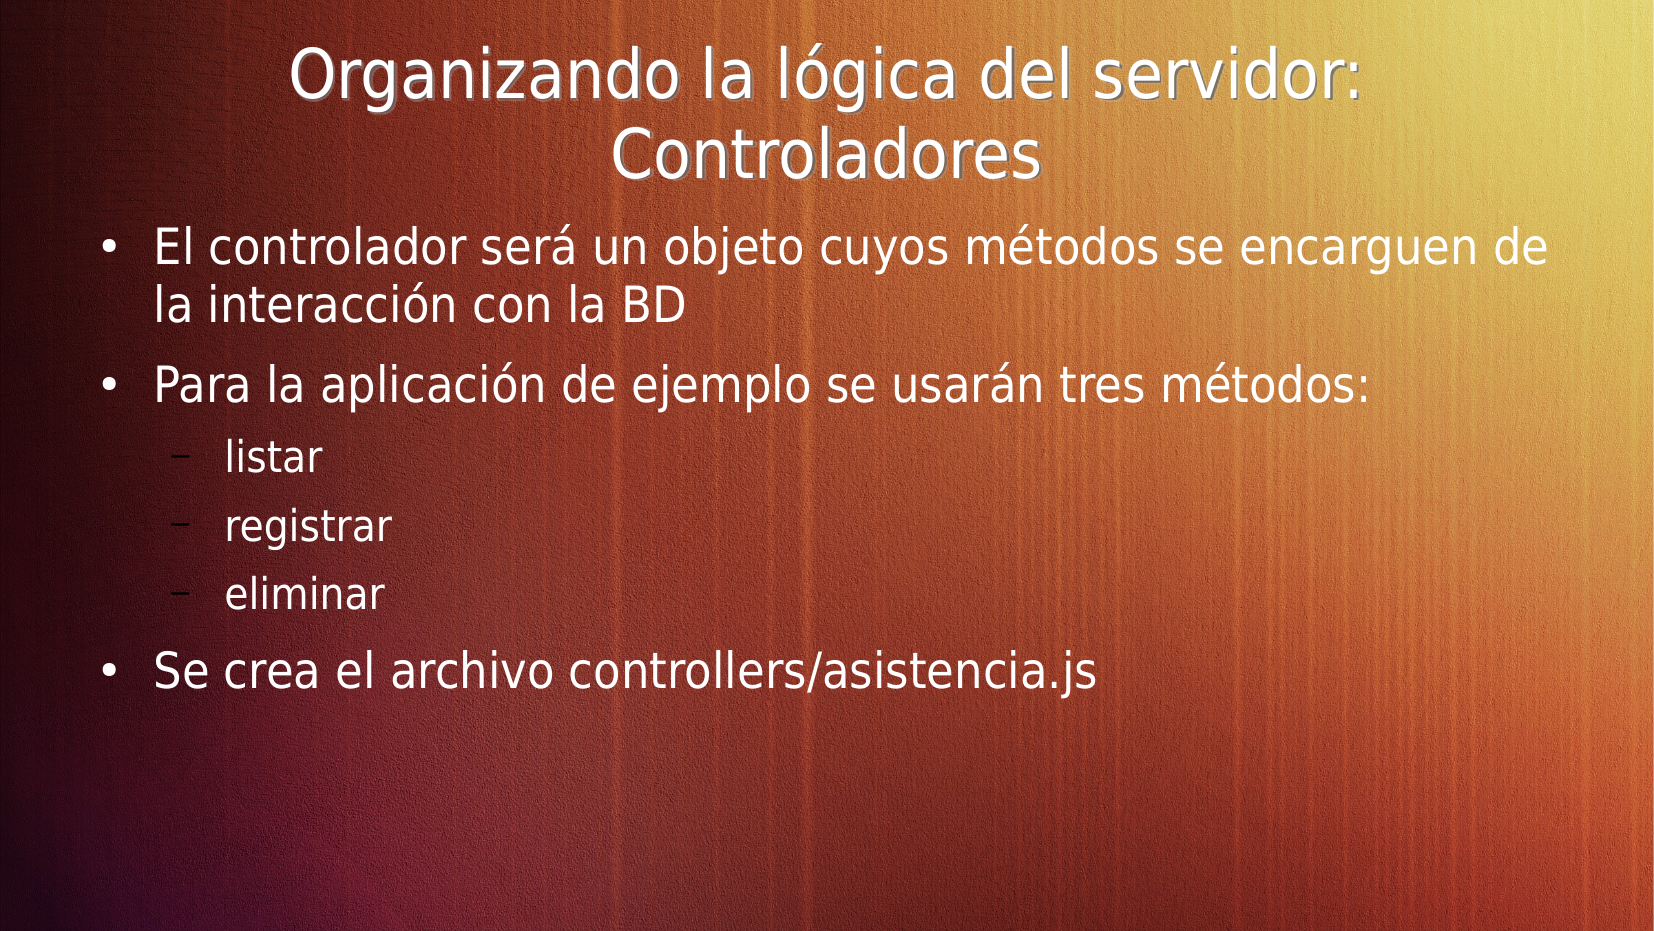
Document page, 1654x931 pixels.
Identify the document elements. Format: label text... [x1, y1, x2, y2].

title Organizando la lógica del servidor: Controladores [82, 34, 1571, 195]
picture [0, 0, 1654, 931]
list El controlador será un objeto cuyos métodos se encarguen de la interacción con la BD Para la aplicación de ejemplo se usarán tres métodos: listar registrar eliminar Se crea el archivo controllers/asistencia.js [82, 217, 1571, 758]
